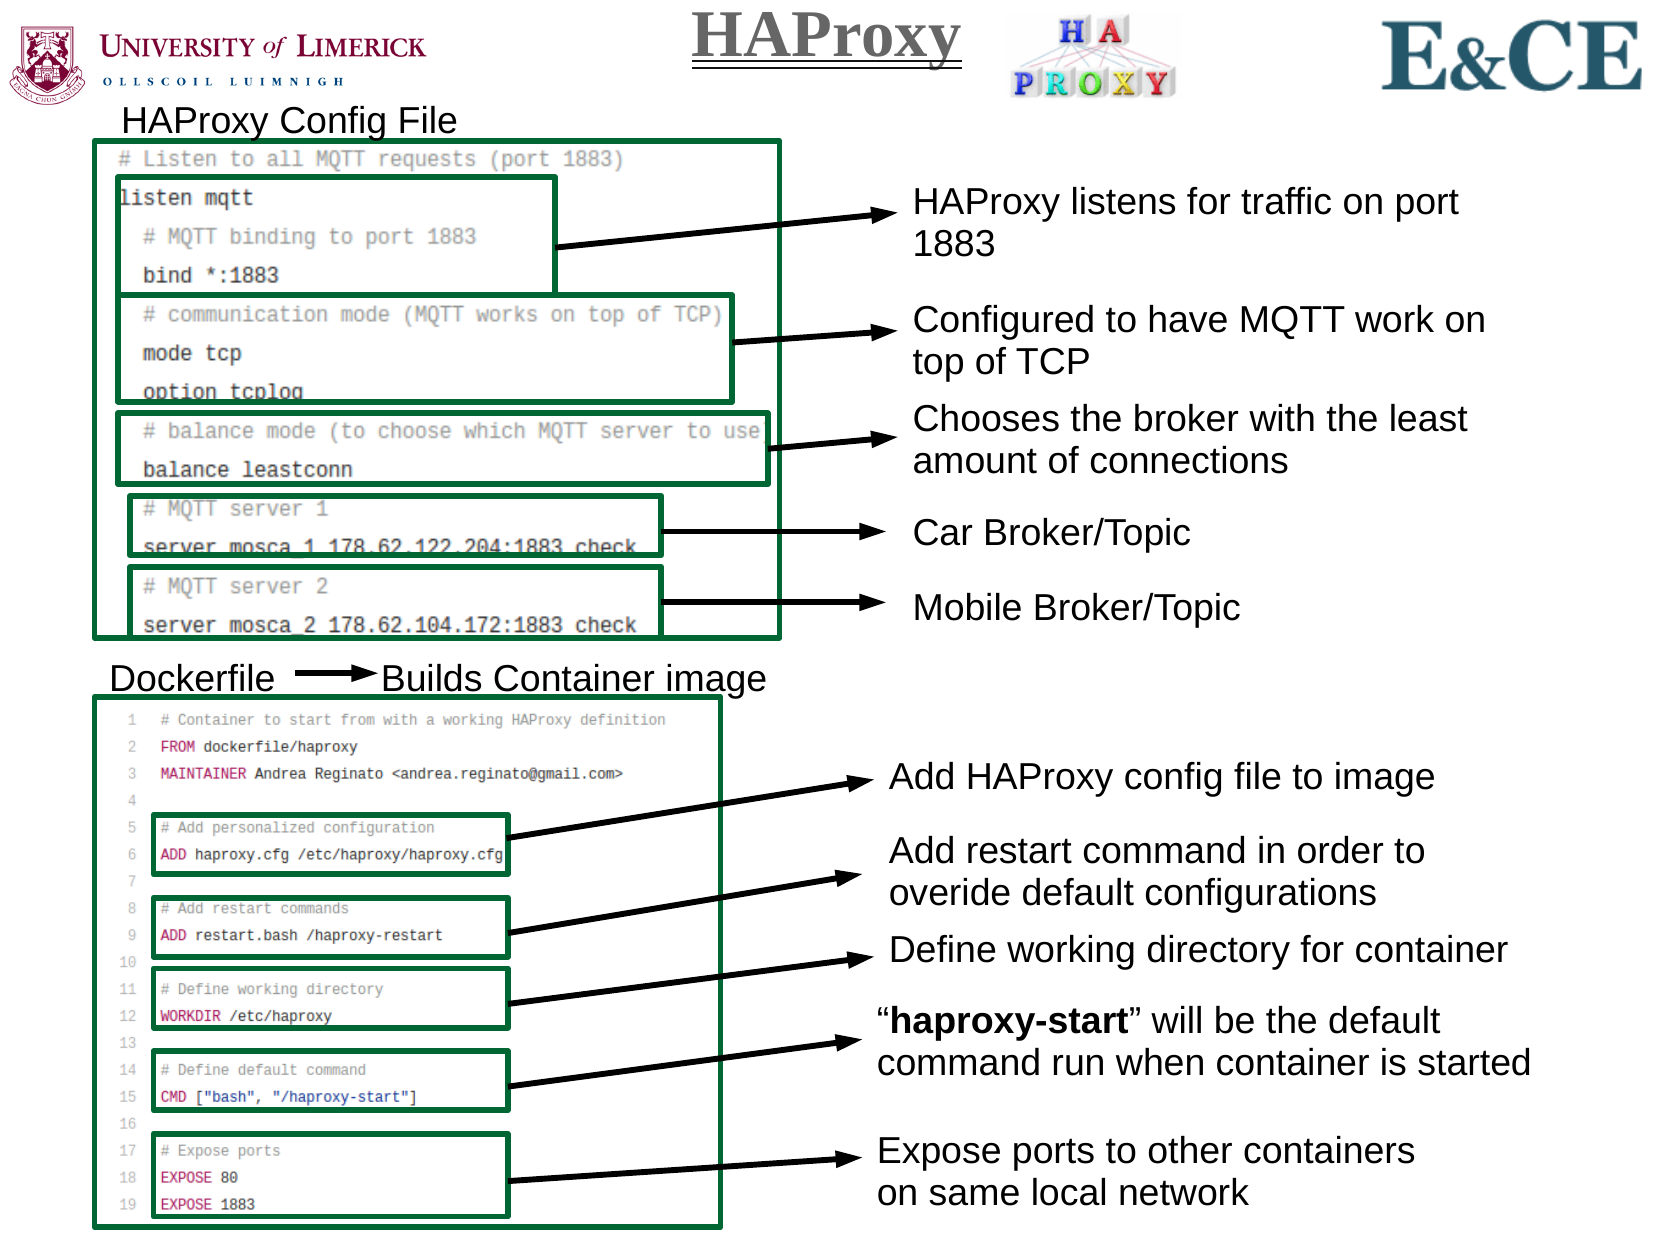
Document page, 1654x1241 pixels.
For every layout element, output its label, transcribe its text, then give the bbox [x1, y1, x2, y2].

text_box [94, 707, 721, 1228]
text_box Mobile Broker/Topic [897, 603, 1512, 678]
text_box Configured to have MQTT work on top of TCP [897, 290, 1512, 389]
picture [0, 0, 106, 132]
text_box Add restart command in order to overide default configurations [874, 848, 1489, 921]
title HAProxy [82, 0, 1571, 93]
picture [1006, 11, 1182, 101]
text_box Car Broker/Topic [897, 503, 1512, 603]
text_box HAProxy listens for traffic on port 1883 [897, 172, 1512, 272]
text_box Define working directory for container [874, 921, 1536, 992]
text_box Builds Container image [366, 649, 981, 749]
text_box Dockerfile [94, 649, 366, 707]
text_box [94, 140, 780, 638]
text_box HAProxy Config File [106, 92, 721, 192]
text_box “haproxy-start” will be the default command run when container is started [862, 992, 1548, 1133]
text_box Expose ports to other containers on same local network [862, 1122, 1477, 1221]
text_box Chooses the broker with the least amount of connections [897, 389, 1512, 489]
picture [1370, 0, 1649, 107]
text_box Add HAProxy config file to image [874, 748, 1489, 848]
